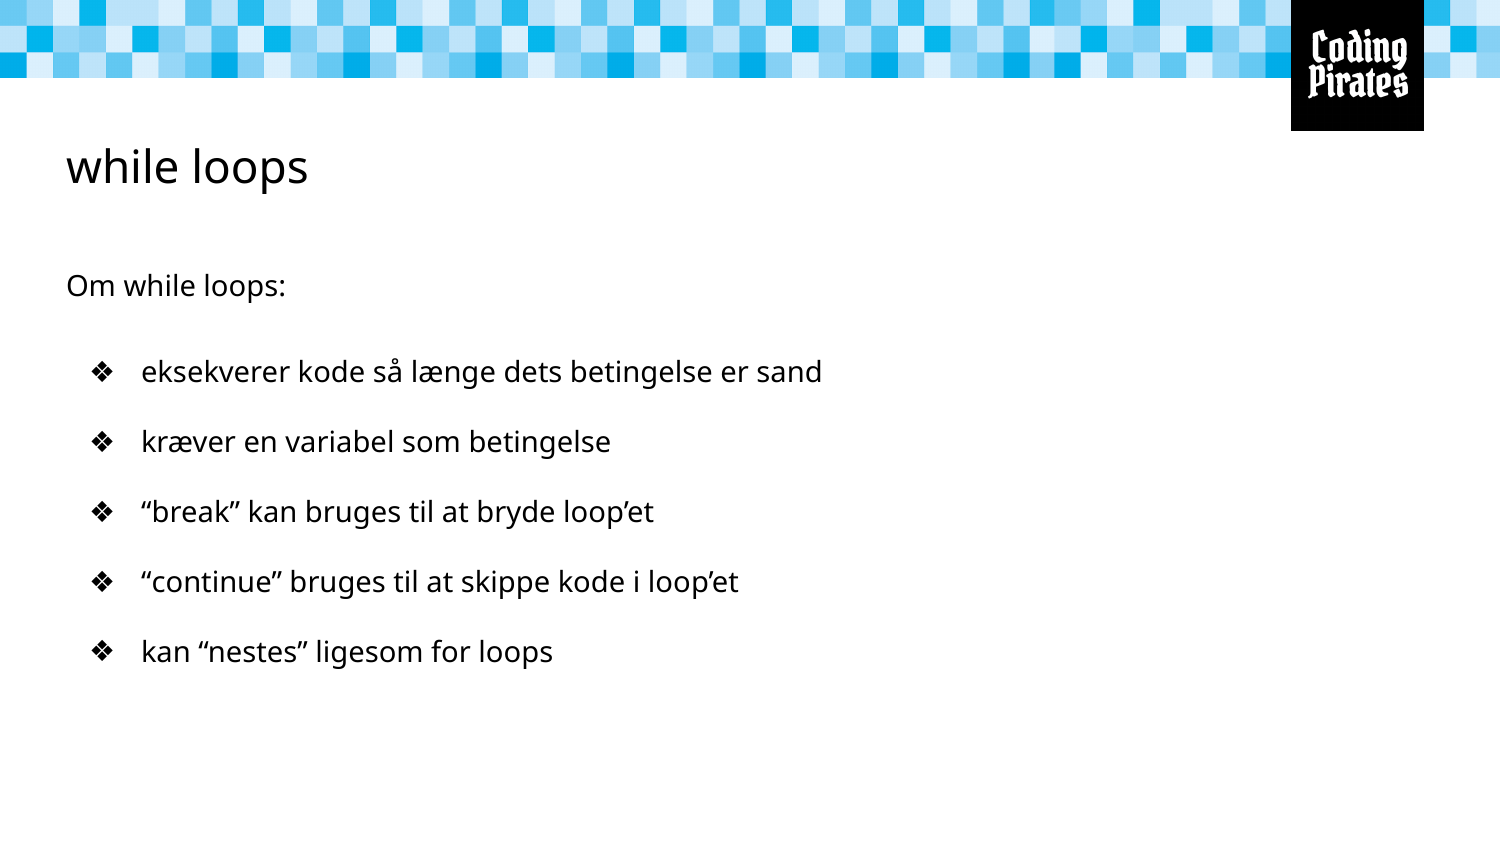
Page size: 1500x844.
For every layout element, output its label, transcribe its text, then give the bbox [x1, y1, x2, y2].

title while loops [51, 123, 1223, 216]
picture [0, 0, 1056, 78]
picture [1291, 0, 1424, 131]
list Om while loops: eksekverer kode så længe dets betingelse er sand kræver en variabel som betingelse “break” kan bruges til at bryde loop’et “continue” bruges til at skippe kode i loop’et kan “nestes” ligesom for loops [51, 216, 1449, 821]
